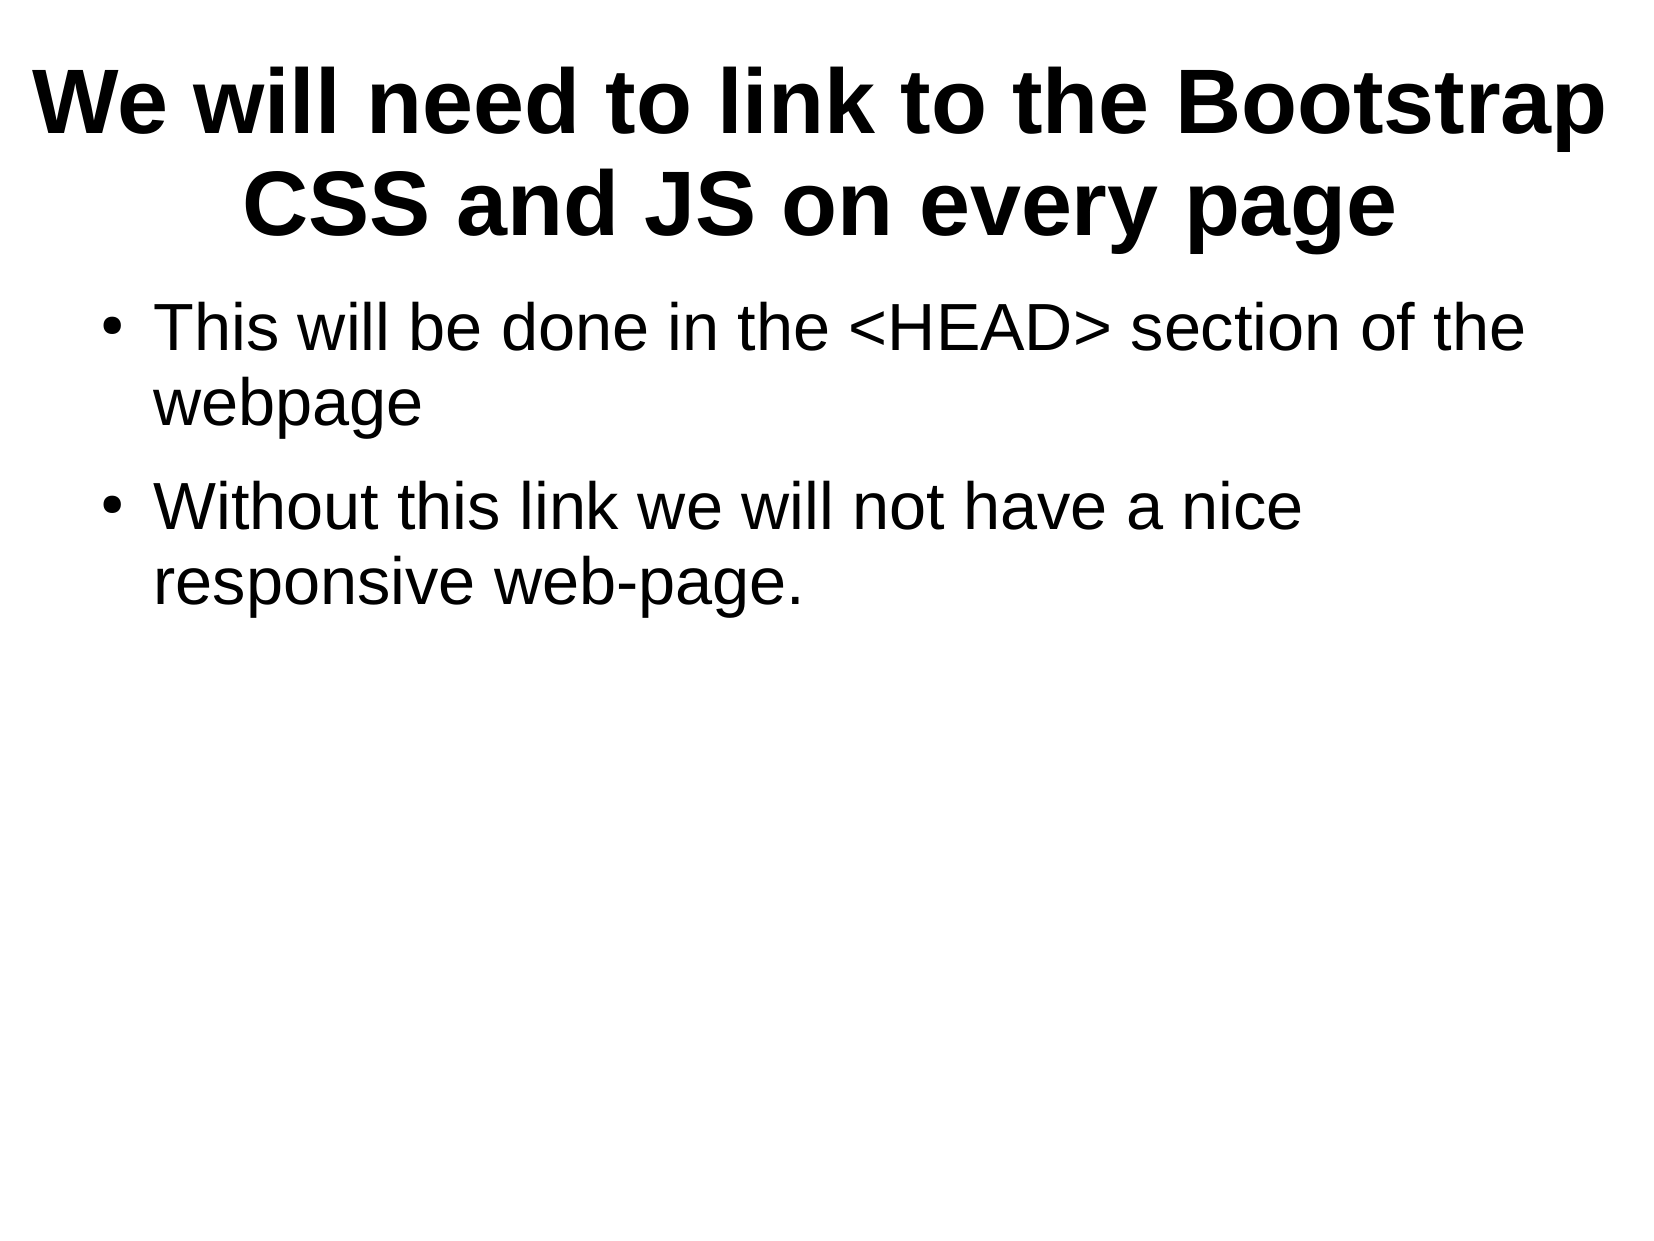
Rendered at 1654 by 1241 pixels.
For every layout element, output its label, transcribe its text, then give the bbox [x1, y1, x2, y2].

list This will be done in the <HEAD> section of the webpage Without this link we will not have a nice responsive web-page. [82, 290, 1571, 1010]
title We will need to link to the Bootstrap CSS and JS on every page [23, 49, 1619, 257]
